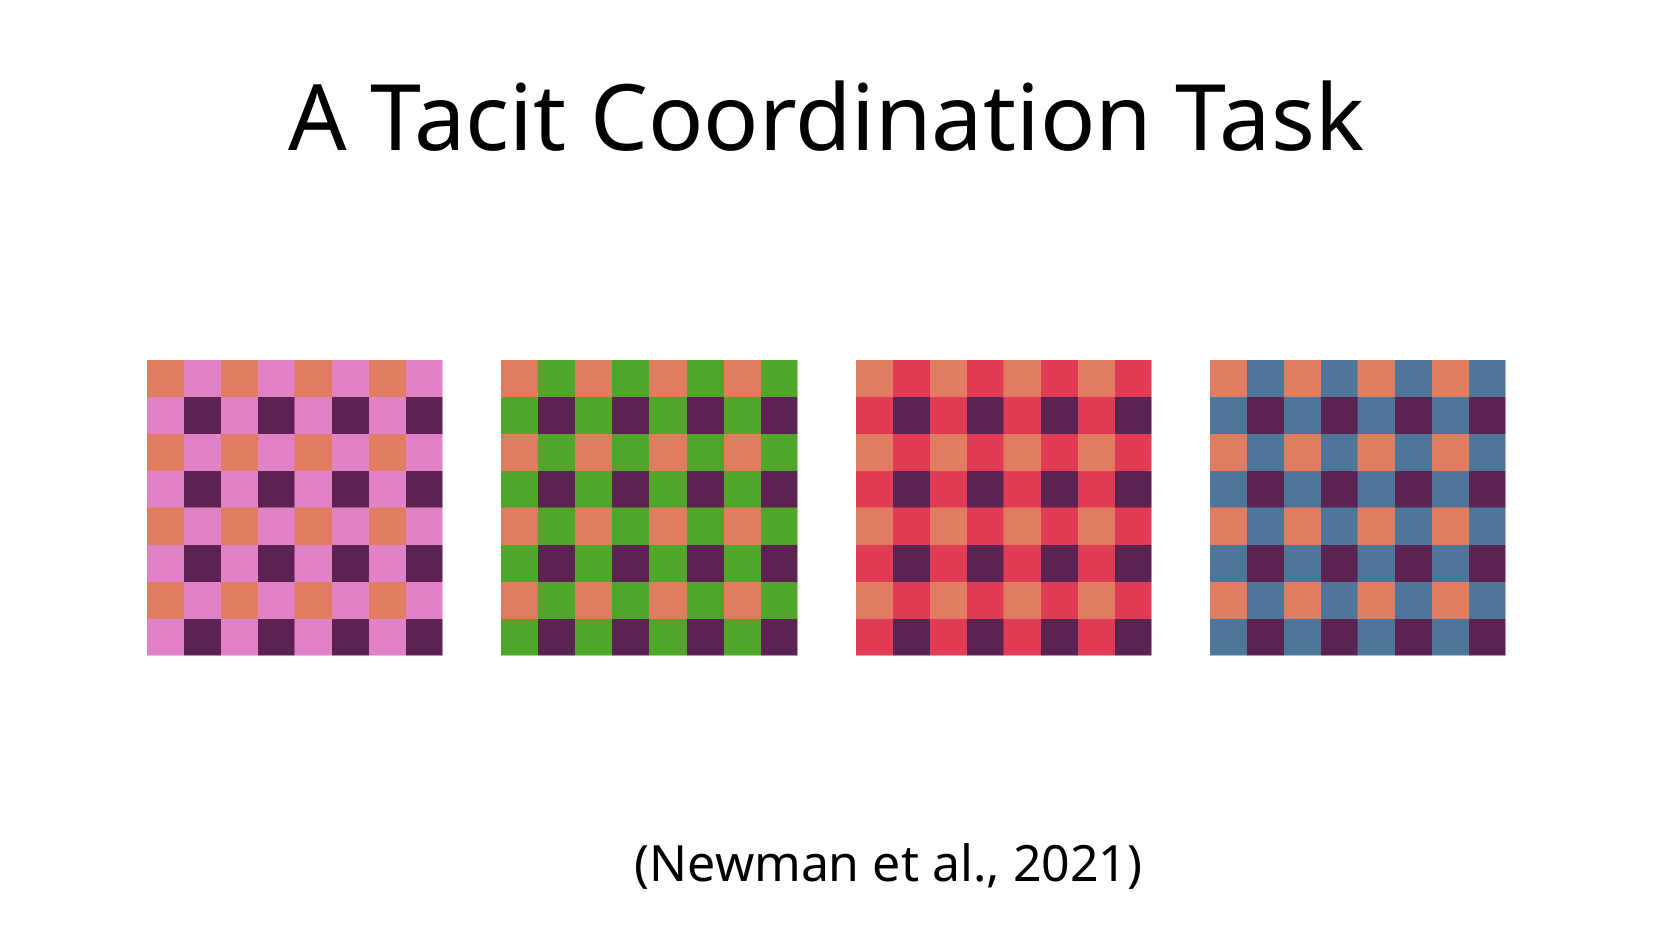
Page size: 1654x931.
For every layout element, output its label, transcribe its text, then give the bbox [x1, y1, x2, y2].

text_box (Newman et al., 2021) [620, 820, 1158, 904]
picture [501, 360, 798, 656]
picture [147, 360, 443, 656]
picture [856, 360, 1152, 656]
title A Tacit Coordination Task [82, 37, 1571, 193]
picture [1210, 360, 1506, 656]
